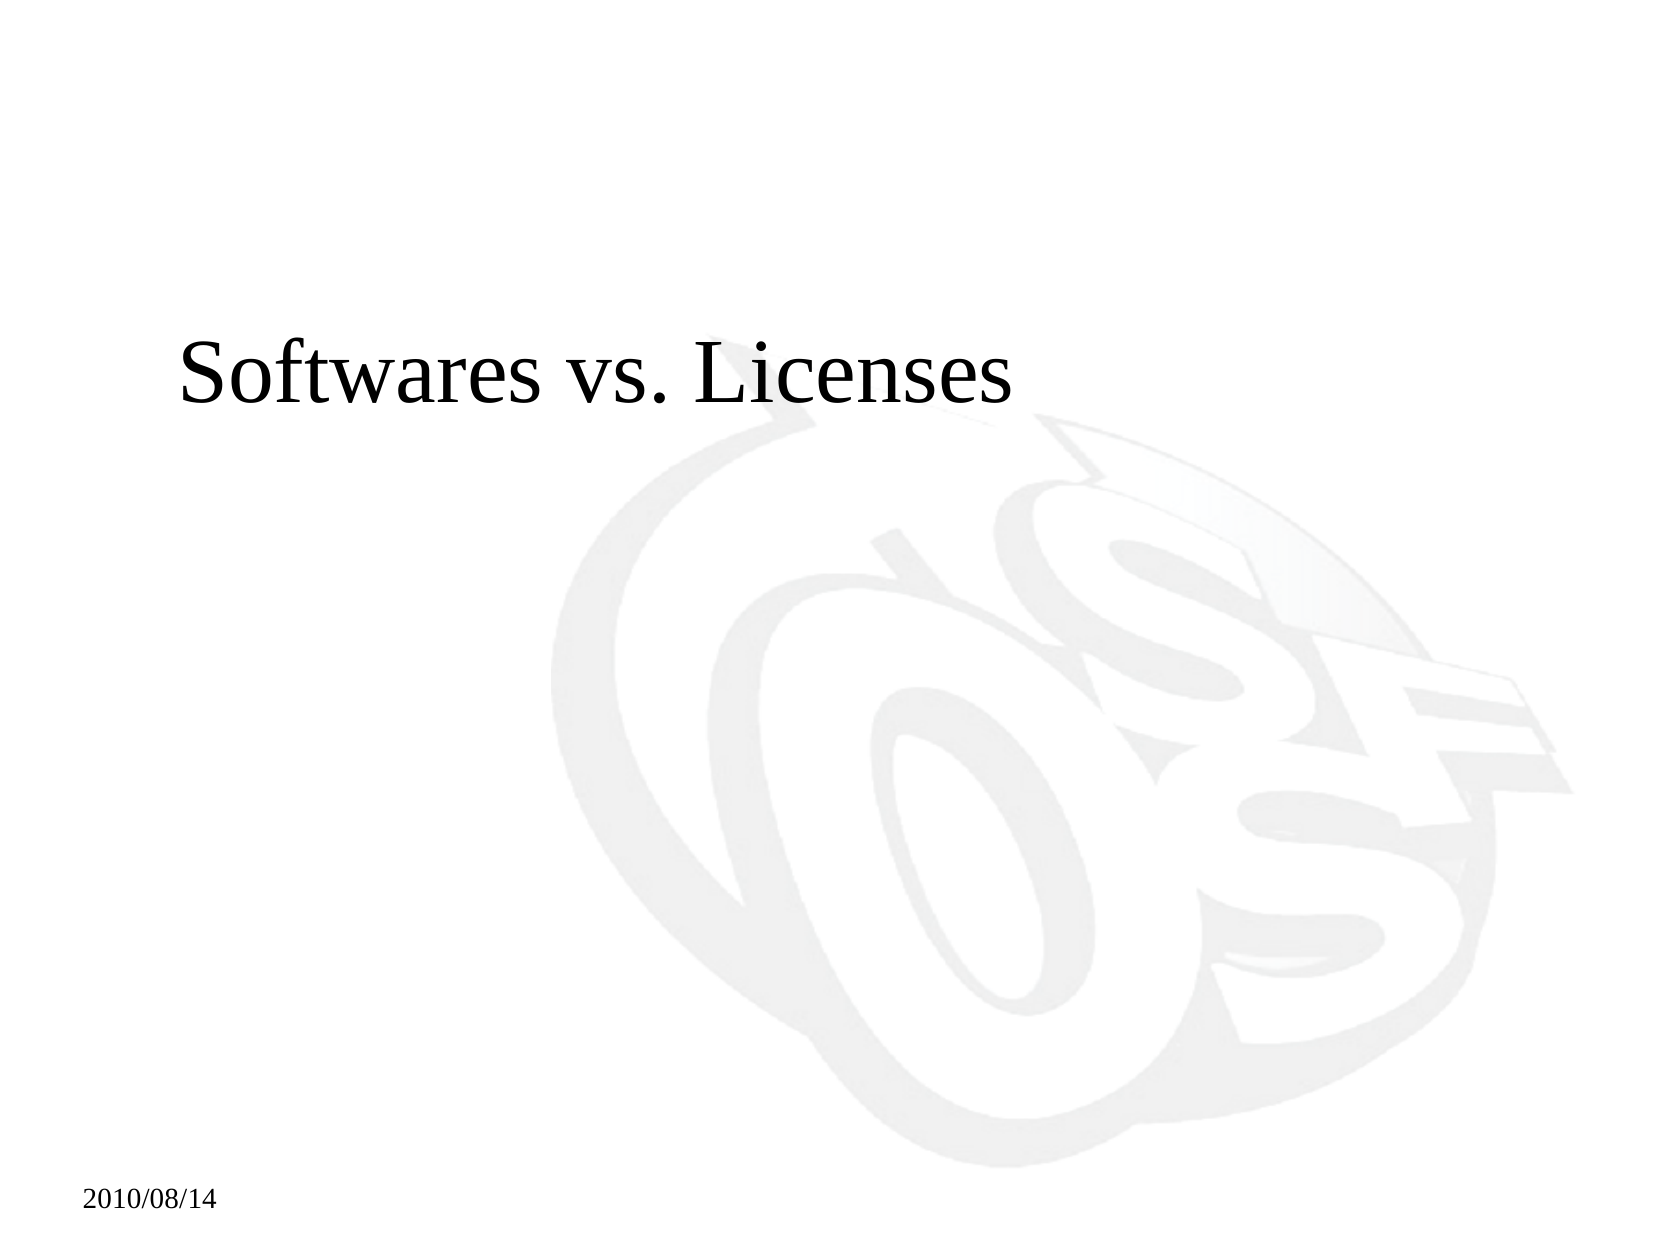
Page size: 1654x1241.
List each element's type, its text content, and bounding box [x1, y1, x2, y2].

picture [551, 331, 1577, 1170]
title Softwares vs. Licenses [177, 206, 1418, 485]
